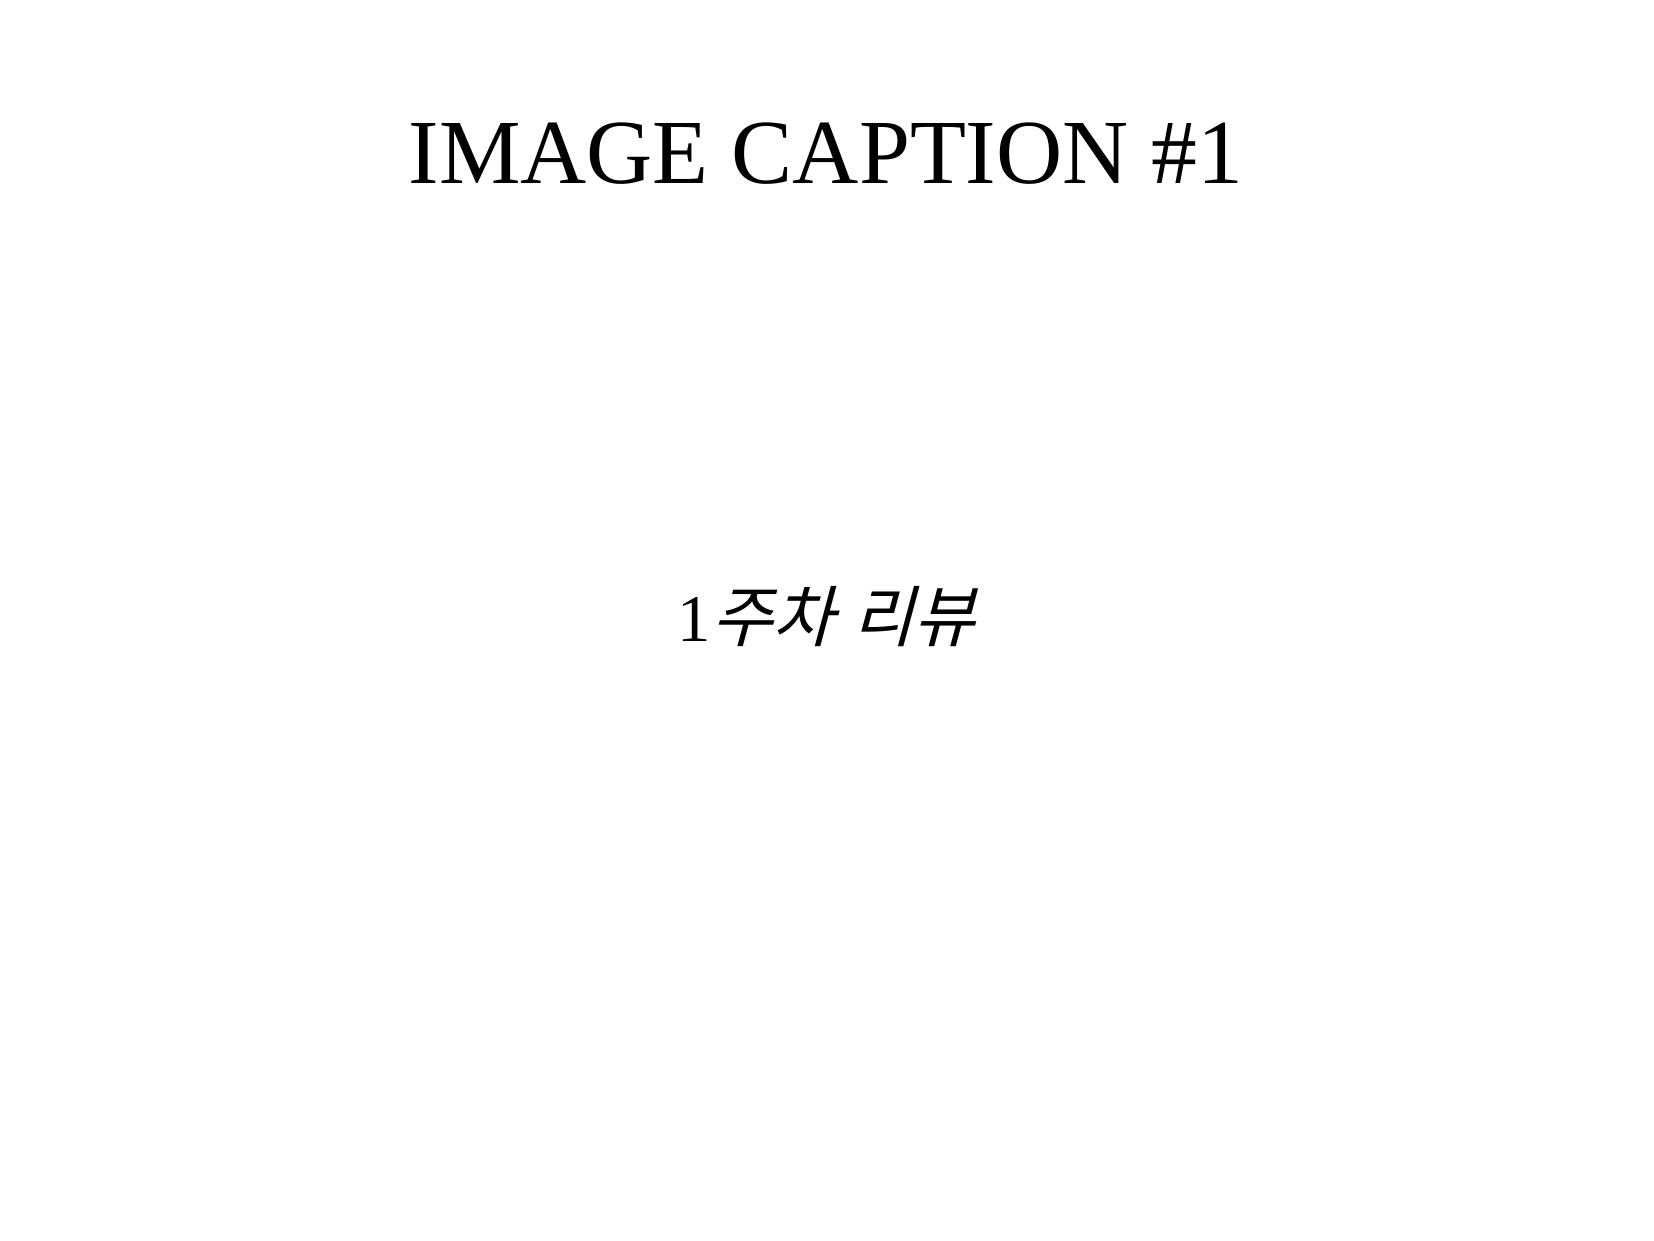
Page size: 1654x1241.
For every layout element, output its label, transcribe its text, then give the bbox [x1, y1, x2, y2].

title IMAGE CAPTION #1 [82, 49, 1571, 257]
subtitle 1주차 리뷰 [82, 290, 1571, 1010]
